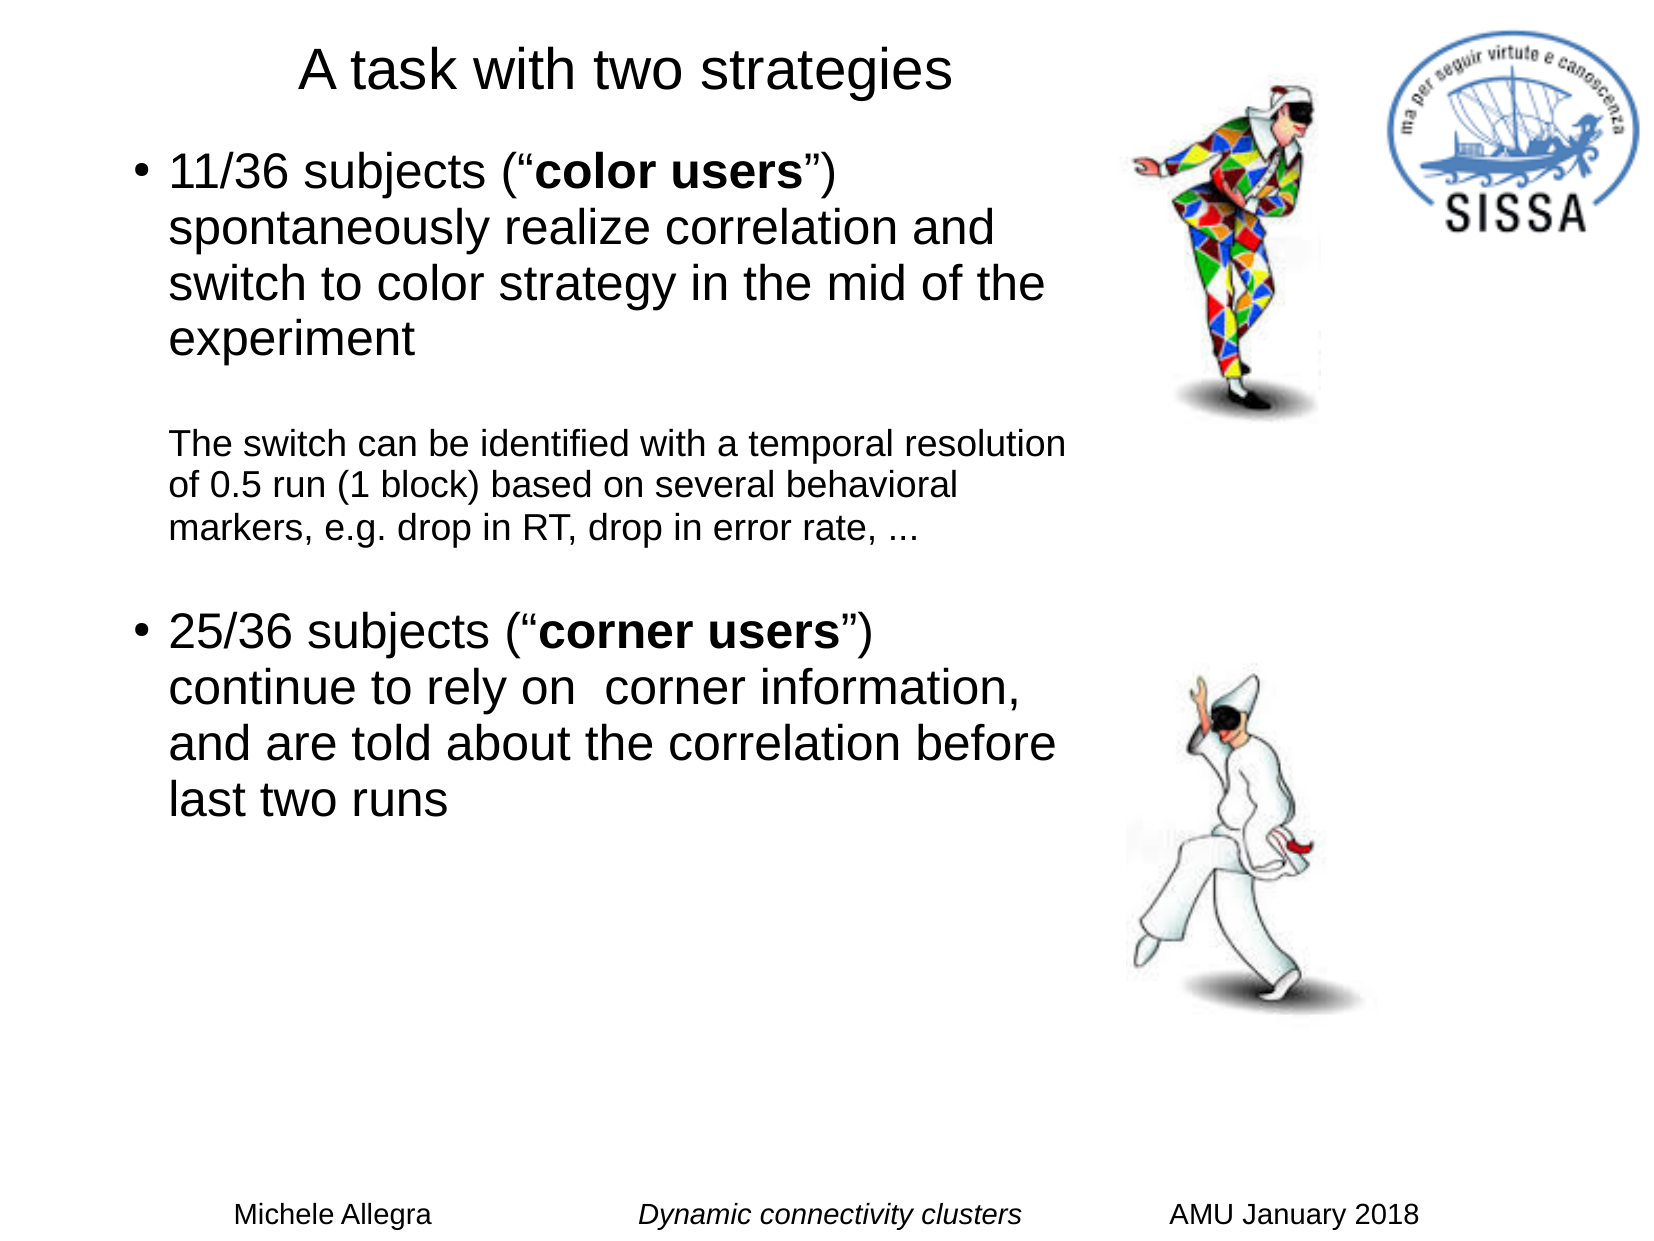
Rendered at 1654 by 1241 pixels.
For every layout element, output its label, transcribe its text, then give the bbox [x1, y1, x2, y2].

picture [1068, 57, 1321, 447]
title A task with two strategies [82, 0, 1171, 154]
picture [1126, 647, 1392, 1038]
text_box 11/36 subjects (“color users”) spontaneously realize correlation and switch to color strategy in the mid of the experiment The switch can be identified with a temporal resolution of 0.5 run (1 block) based on several behavioral markers, e.g. drop in RT, drop in error rate, ... 25/36 subjects (“corner users”) continue to rely on corner information, and are told about the correlation before last two runs [118, 154, 1087, 1007]
title Michele Allegra Dynamic connectivity clusters AMU January 2018 [82, 1177, 1572, 1241]
picture [1372, 27, 1654, 238]
